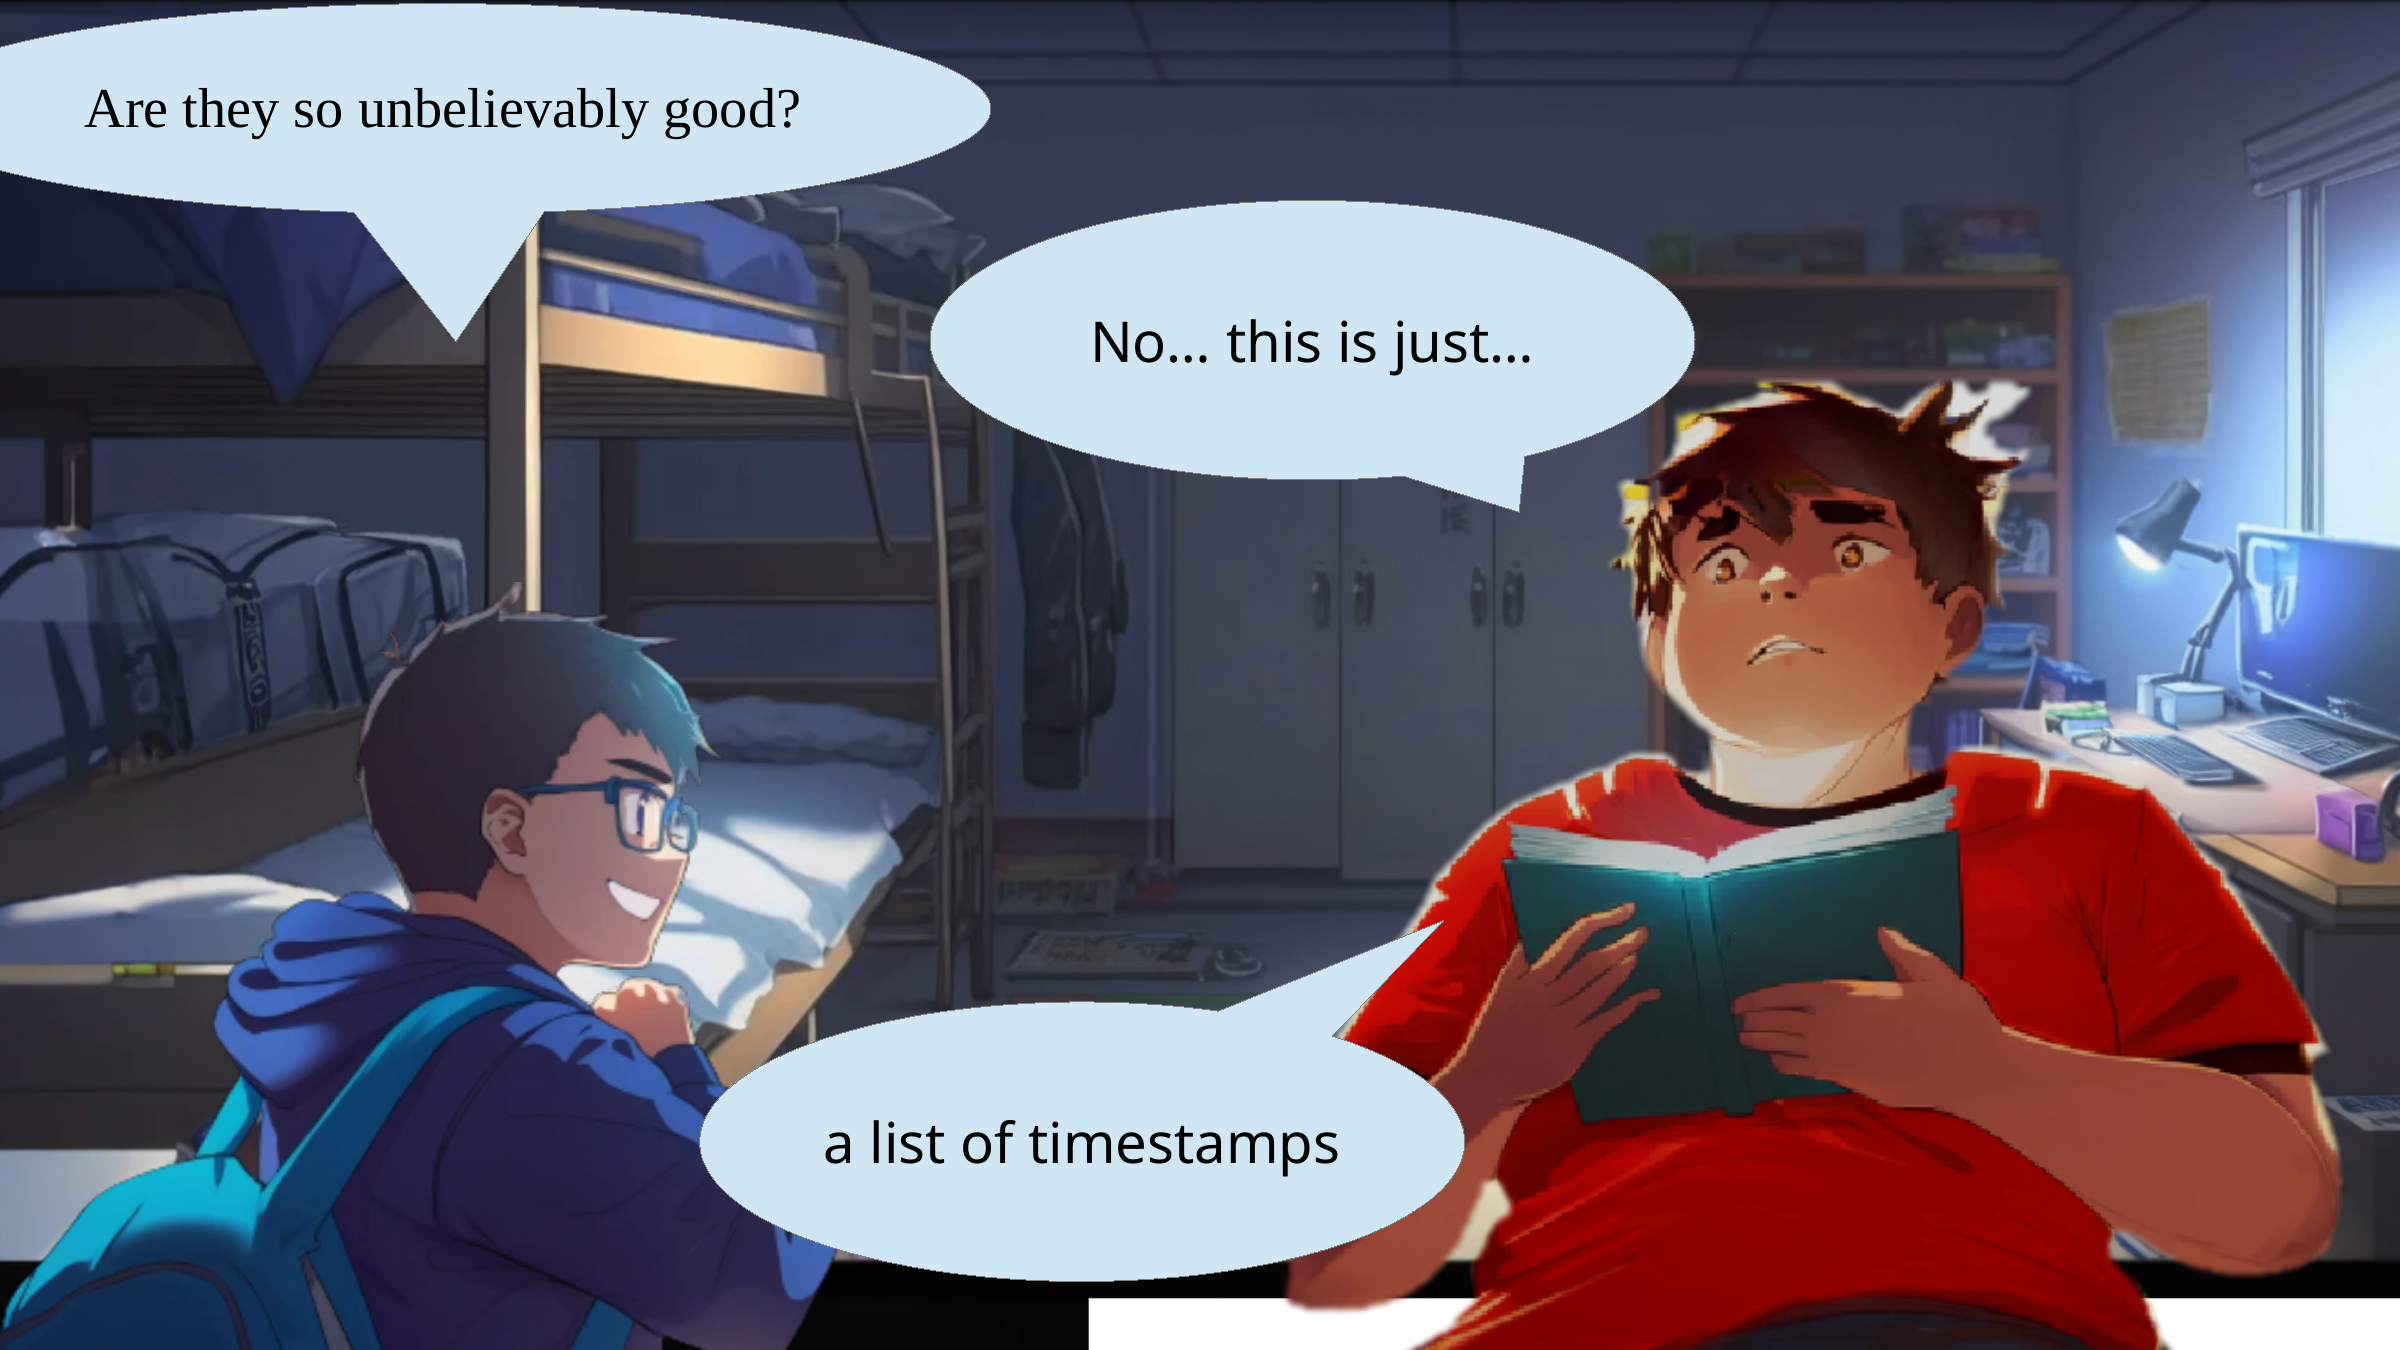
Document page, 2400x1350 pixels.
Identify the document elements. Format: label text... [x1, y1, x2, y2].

text_box a list of timestamps [699, 920, 1465, 1282]
text_box Are they so unbelievably good? [0, 3, 991, 342]
text_box No… this is just… [930, 200, 1696, 406]
picture [0, 0, 2400, 1350]
